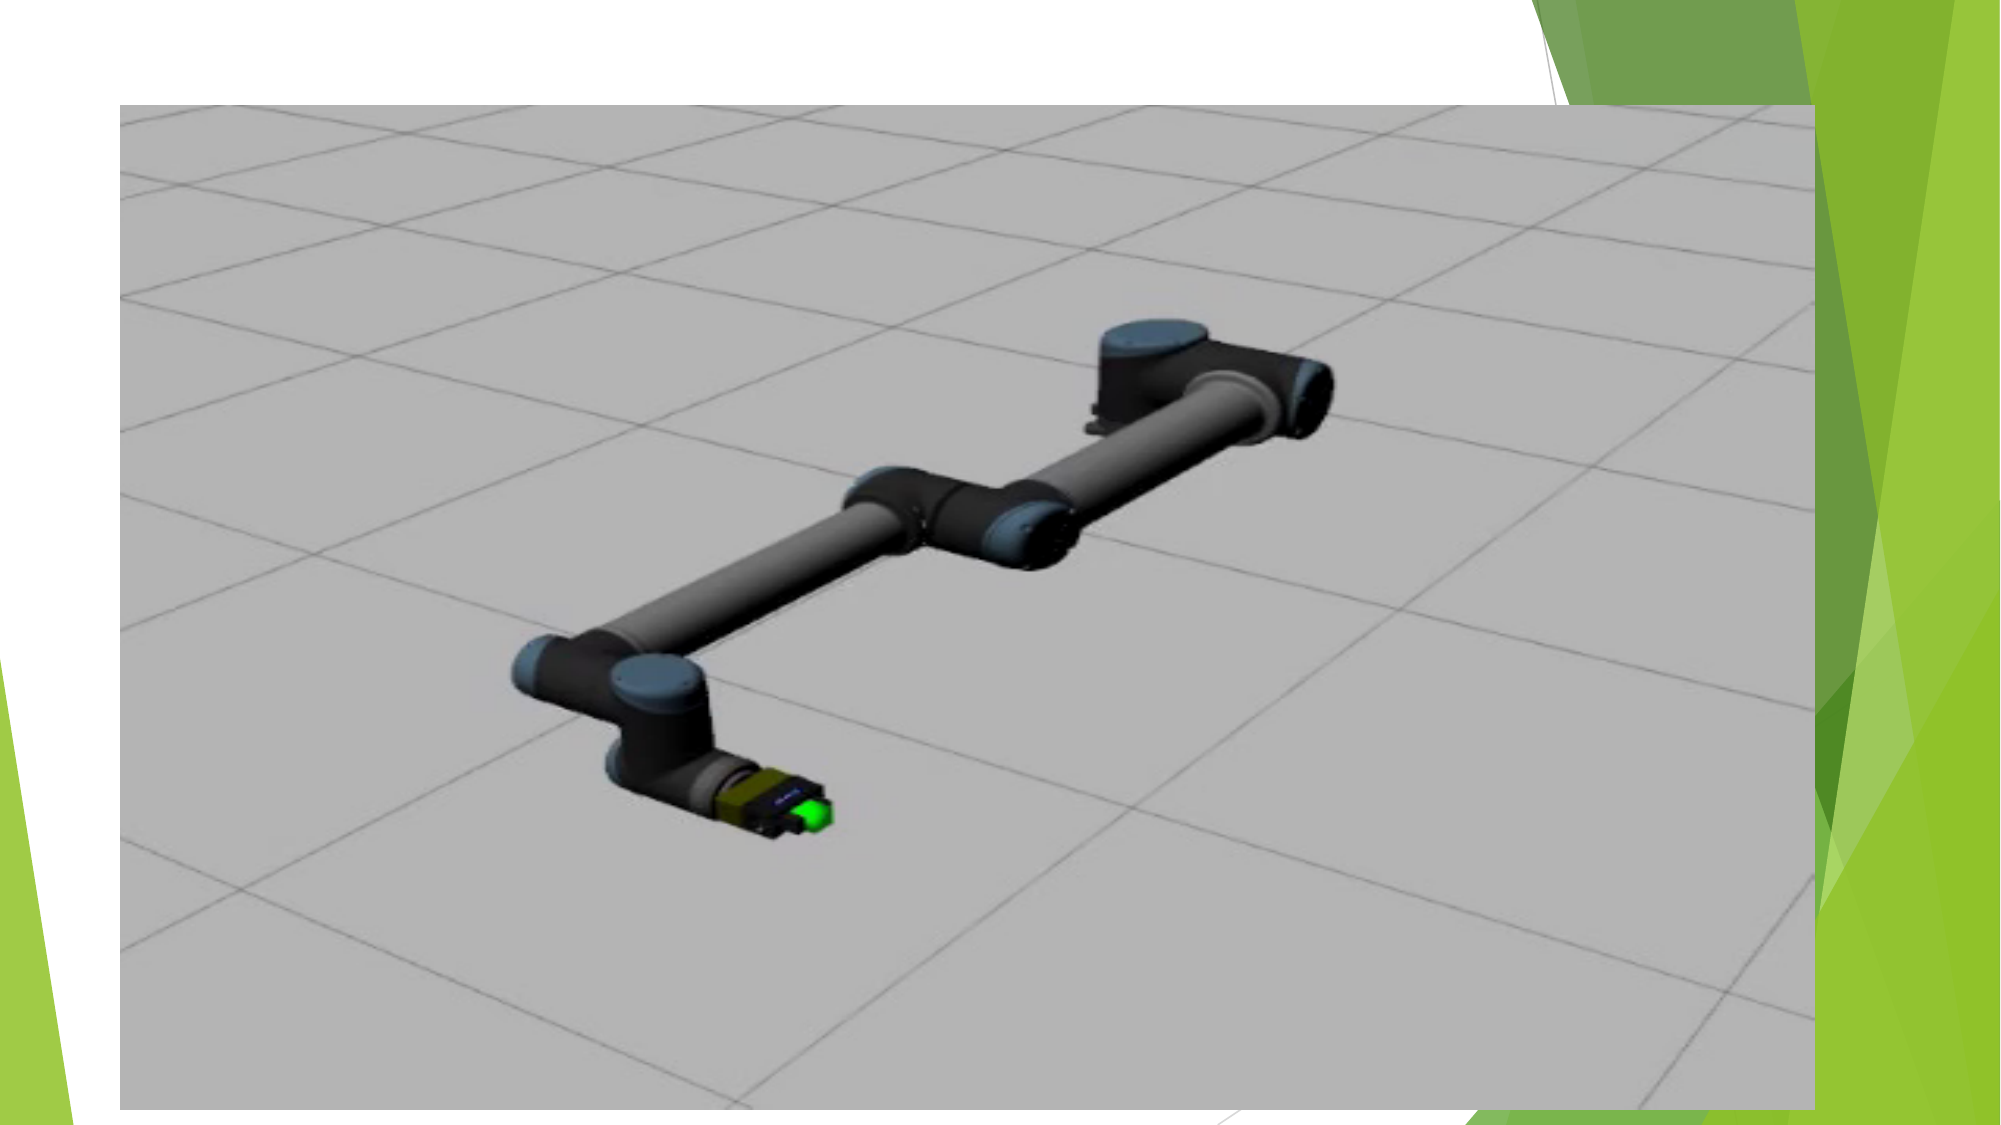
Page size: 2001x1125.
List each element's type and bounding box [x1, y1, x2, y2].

text_box [120, 104, 1816, 1111]
